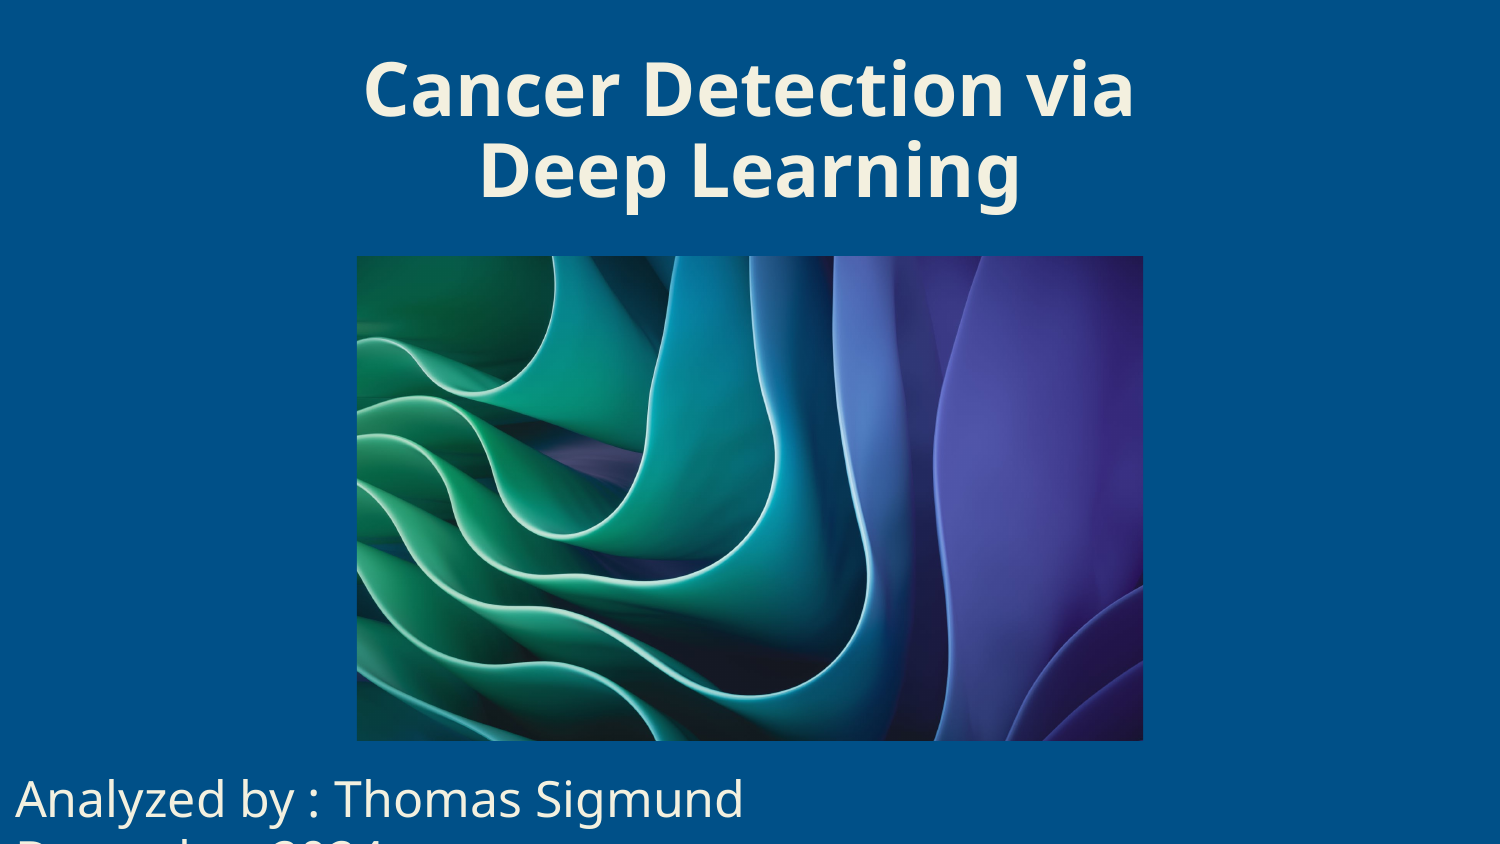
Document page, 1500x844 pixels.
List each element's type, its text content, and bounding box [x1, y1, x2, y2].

picture [356, 256, 1144, 741]
subtitle Analyzed by : Thomas Sigmund December 2024 [0, 752, 1500, 844]
title Cancer Detection via Deep Learning [0, 36, 1500, 226]
